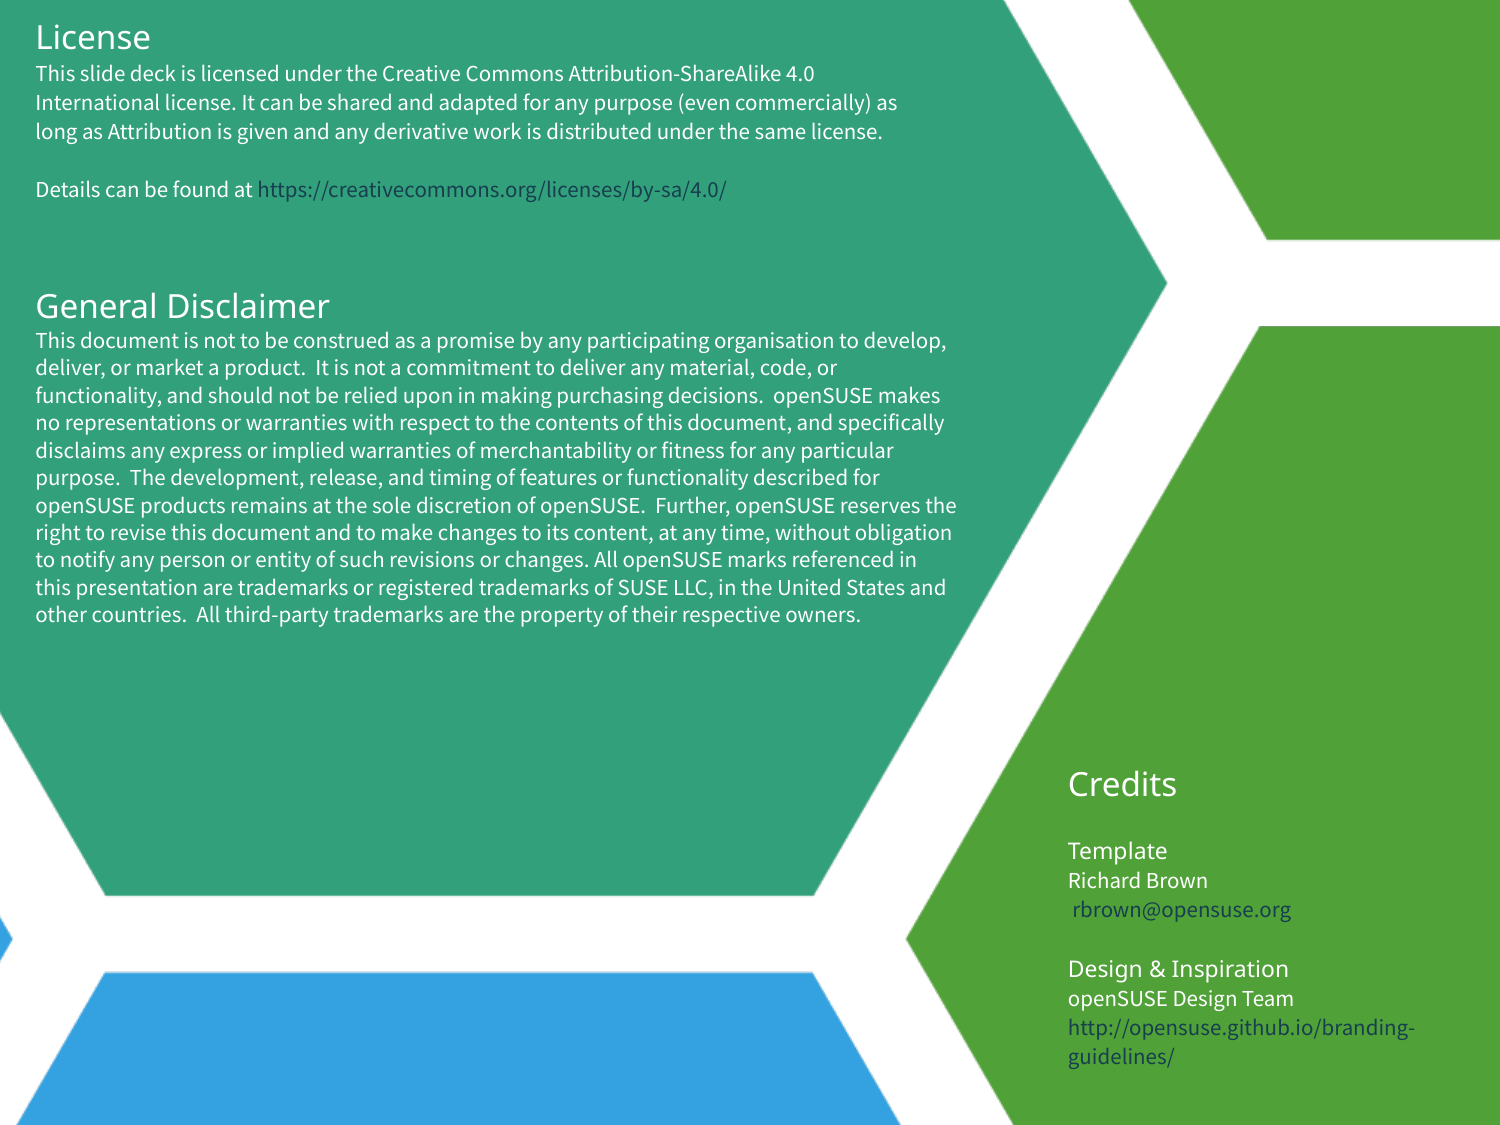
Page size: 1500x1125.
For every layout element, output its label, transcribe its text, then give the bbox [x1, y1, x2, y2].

text_box Credits Template Richard Brown rbrown@opensuse.org Design & Inspiration openSUSE Design Team http://opensuse.github.io/branding-guidelines/ [1053, 753, 1491, 1074]
picture [0, 0, 1500, 1125]
text_box License This slide deck is licensed under the Creative Commons Attribution-ShareAlike 4.0 International license. It can be shared and adapted for any purpose (even commercially) as long as Attribution is given and any derivative work is distributed under the same license. Details can be found at https://creativecommons.org/licenses/by-sa/4.0/ [20, 6, 918, 266]
